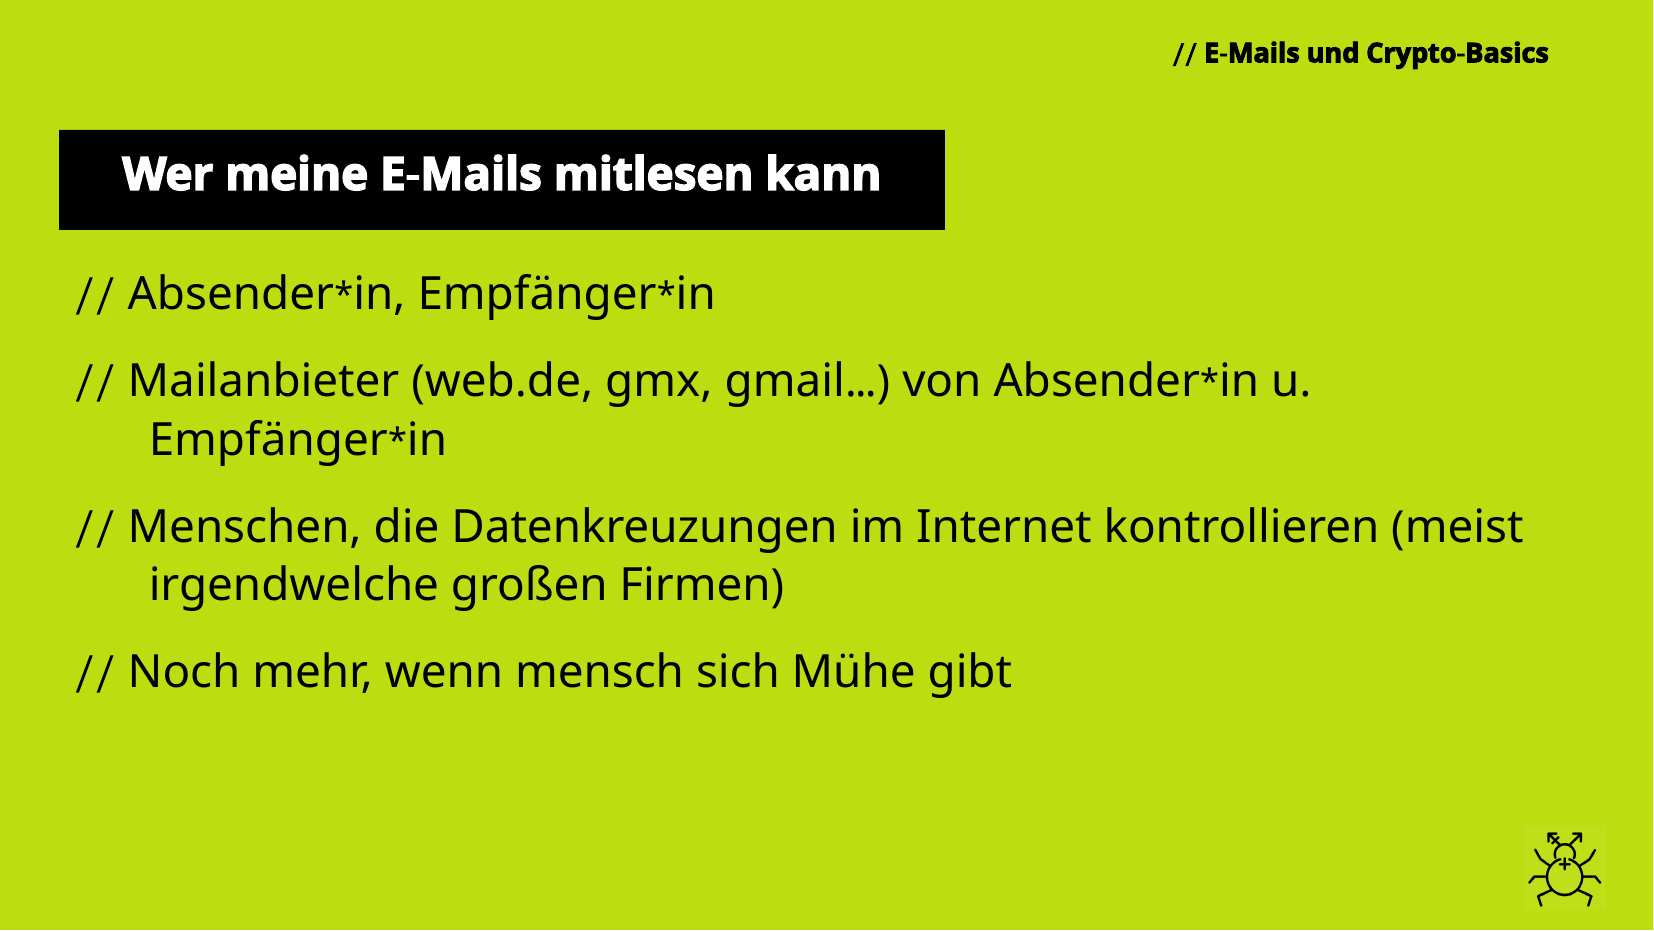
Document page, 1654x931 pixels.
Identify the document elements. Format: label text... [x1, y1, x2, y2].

title Wer meine E-Mails mitlesen kann [59, 129, 945, 230]
text_box // E-Mails und Crypto-Basics [1157, 24, 1630, 83]
text_box // Absender*in, Empfänger*in // Mailanbieter (web.de, gmx, gmail…) von Absender*in u. Empfänger*in // Menschen, die Datenkreuzungen im Internet kontrollieren (meist irgendwelche großen Firmen) // Noch mehr, wenn mensch sich Mühe gibt [59, 259, 1560, 751]
picture [1523, 826, 1607, 910]
